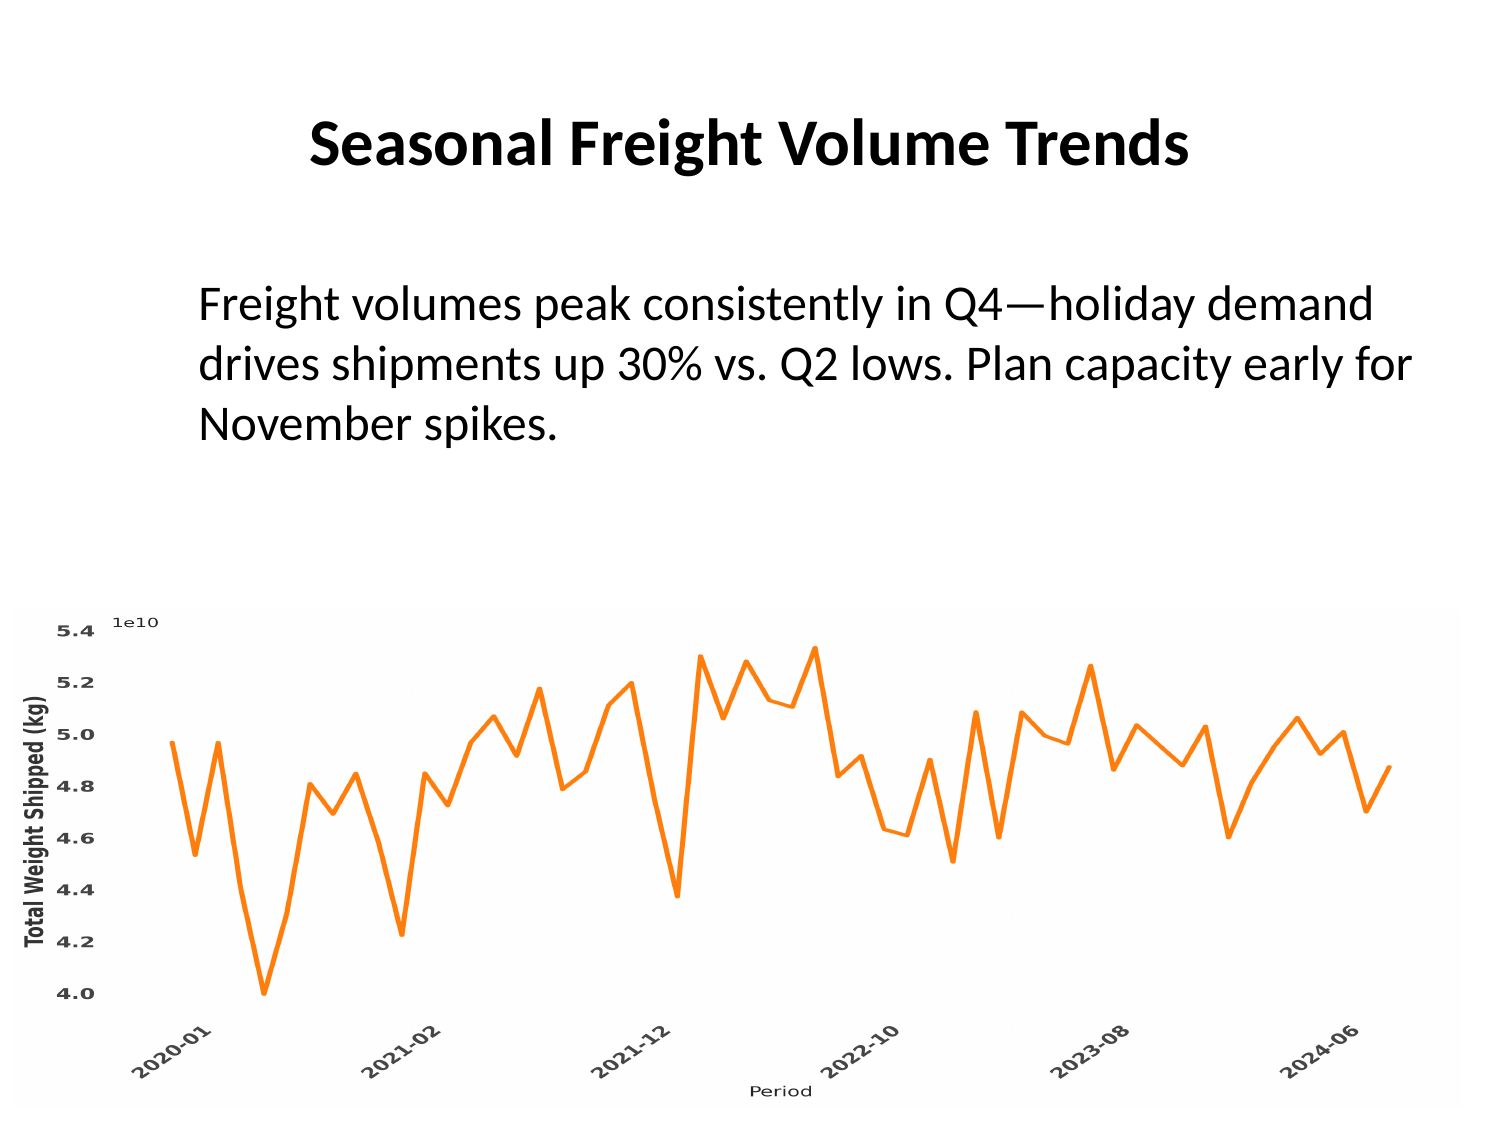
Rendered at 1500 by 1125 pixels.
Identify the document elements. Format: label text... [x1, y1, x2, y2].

list Freight volumes peak consistently in Q4—holiday demand drives shipments up 30% vs. Q2 lows. Plan capacity early for November spikes. [112, 262, 1463, 1005]
title Seasonal Freight Volume Trends [75, 45, 1425, 233]
picture [11, 609, 1462, 1107]
